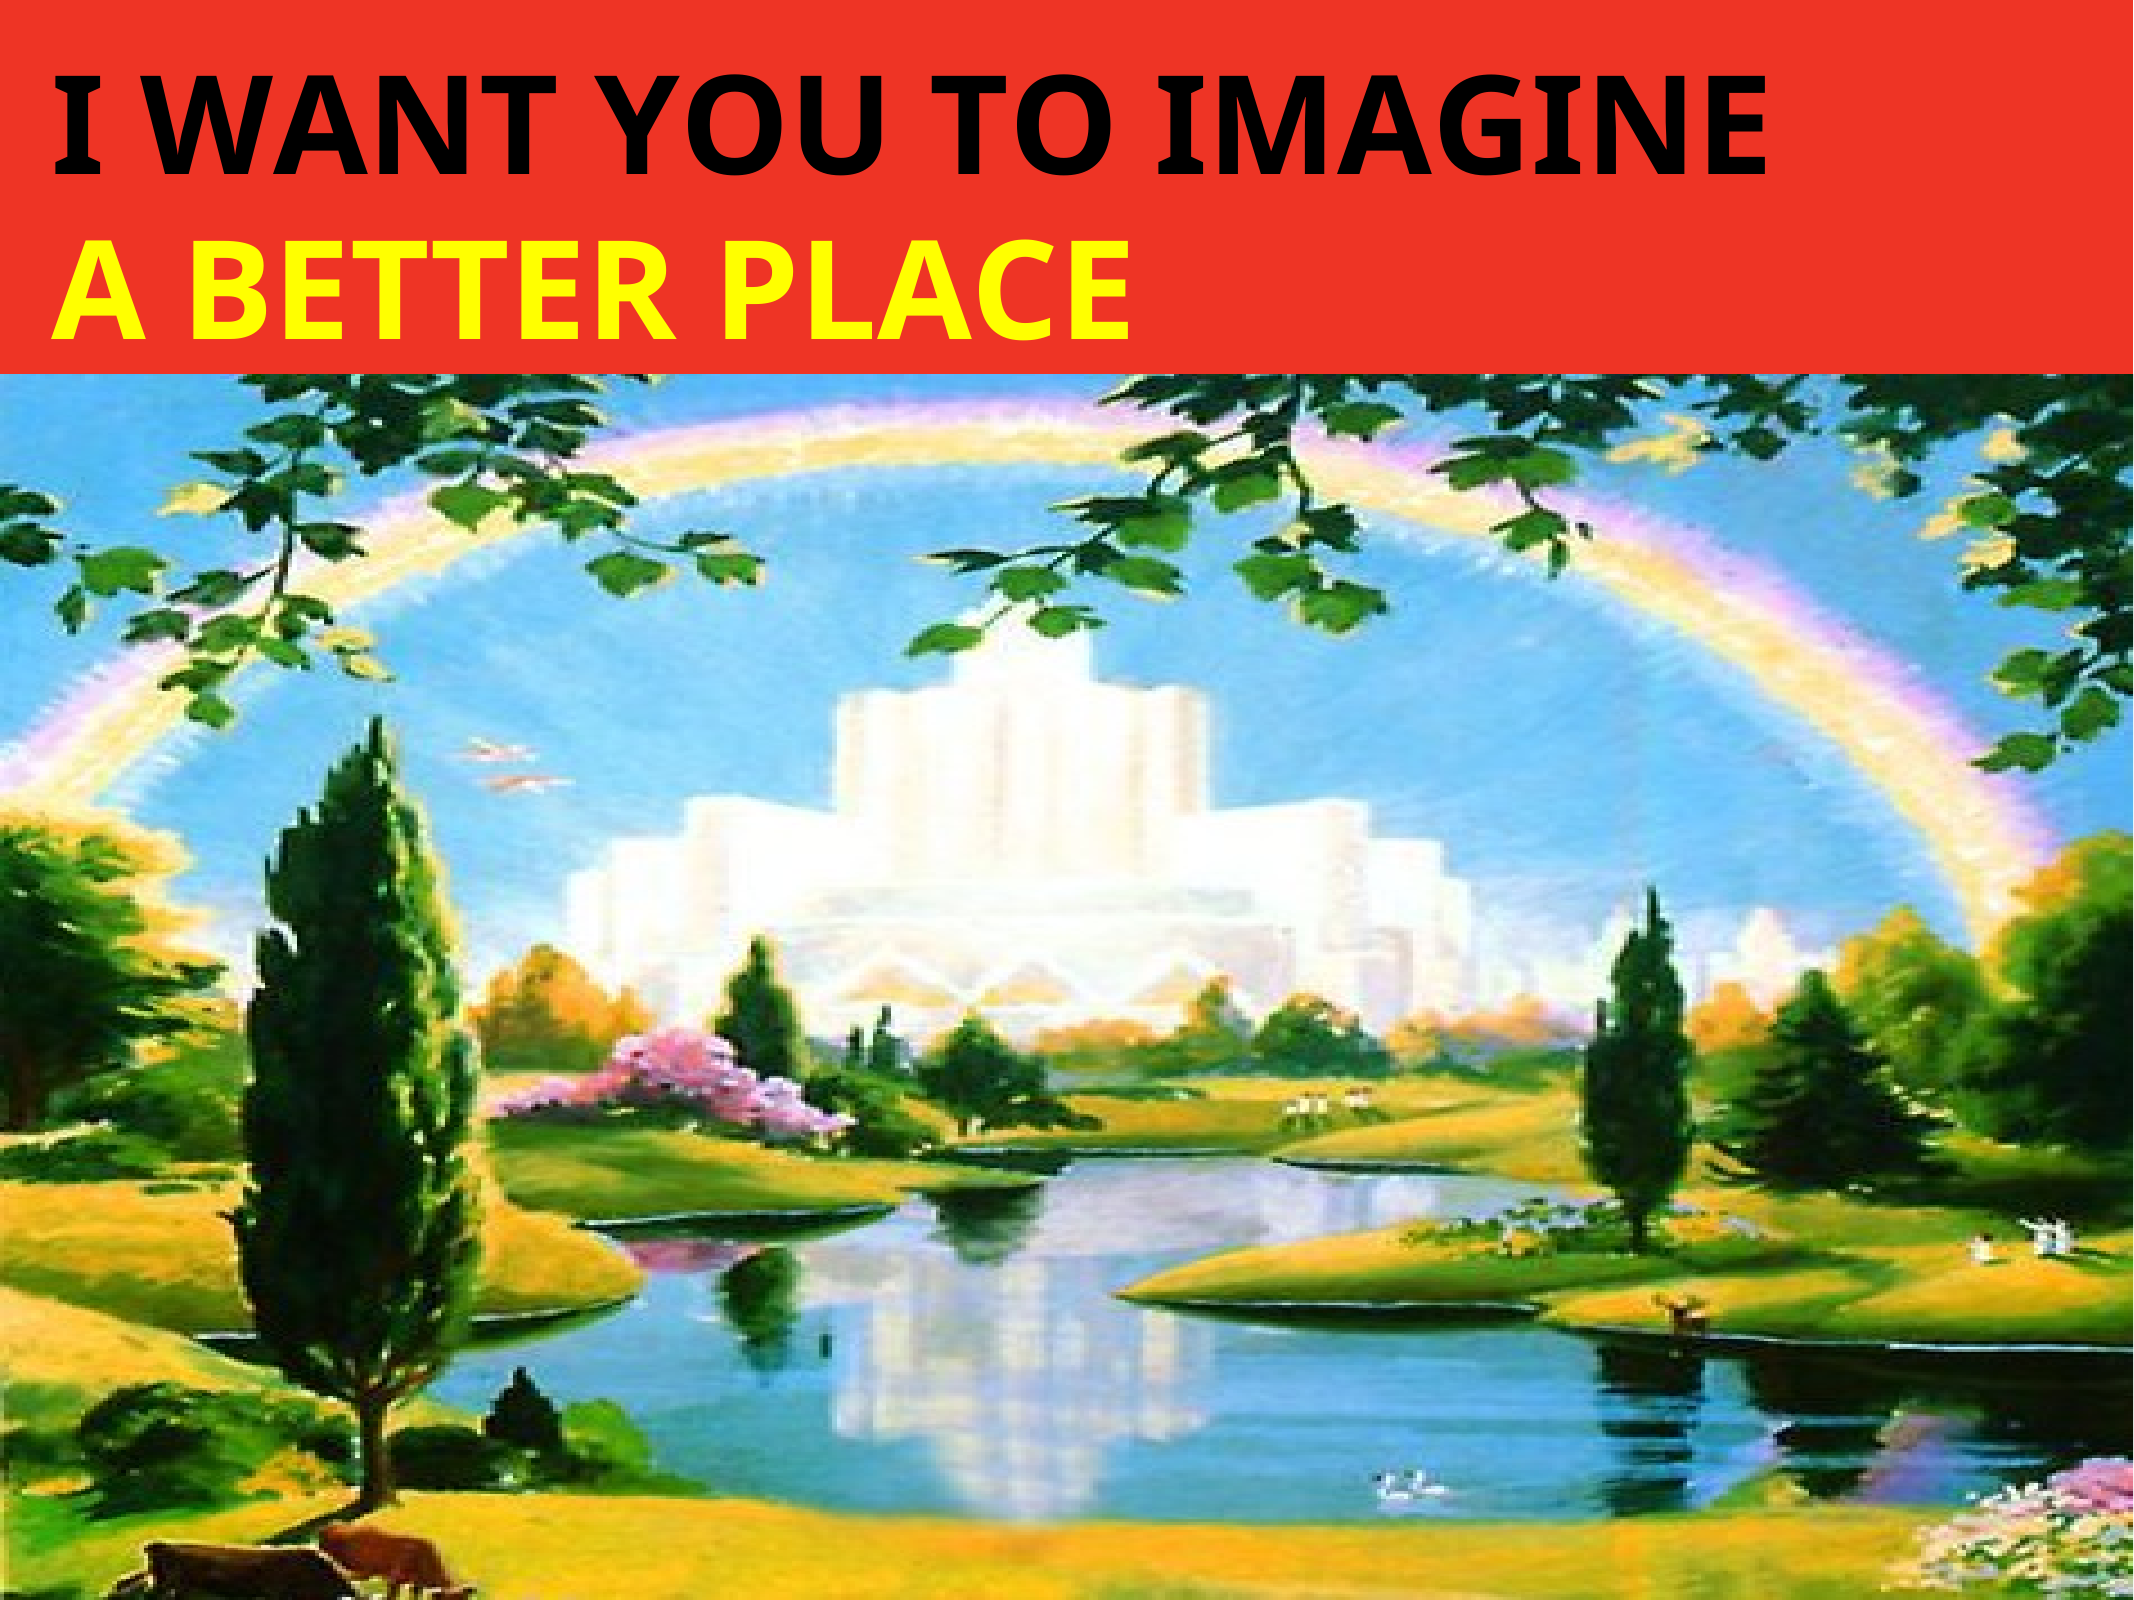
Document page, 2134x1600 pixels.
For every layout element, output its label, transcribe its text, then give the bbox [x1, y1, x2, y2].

picture [0, 374, 2134, 1600]
text_box I WANT YOU TO IMAGINE A BETTER PLACE [41, 37, 2134, 374]
